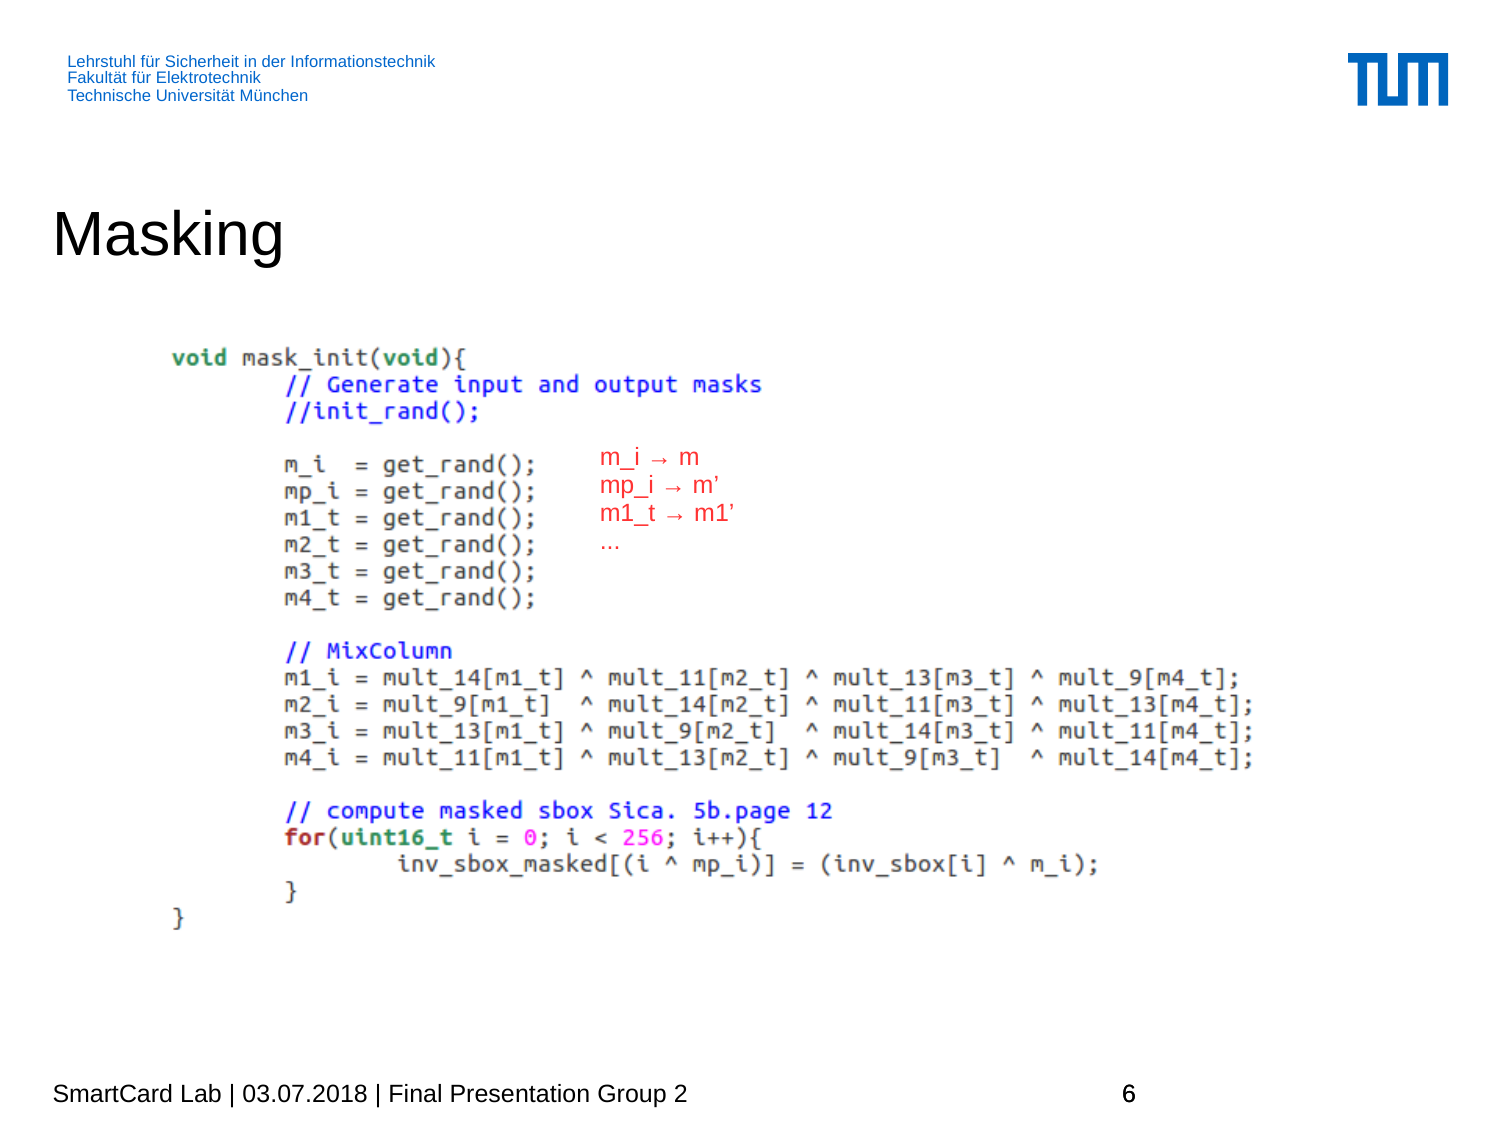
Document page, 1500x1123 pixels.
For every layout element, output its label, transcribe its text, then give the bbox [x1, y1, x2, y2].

picture [169, 344, 1306, 941]
title Masking [52, 192, 1453, 268]
text_box SmartCard Lab | 03.07.2018 | Final Presentation Group 2 [52, 1062, 1116, 1123]
text_box m_i → m mp_i → m’ m1_t → m1’ ... [585, 435, 991, 586]
text_box <number> [1122, 1062, 1459, 1123]
